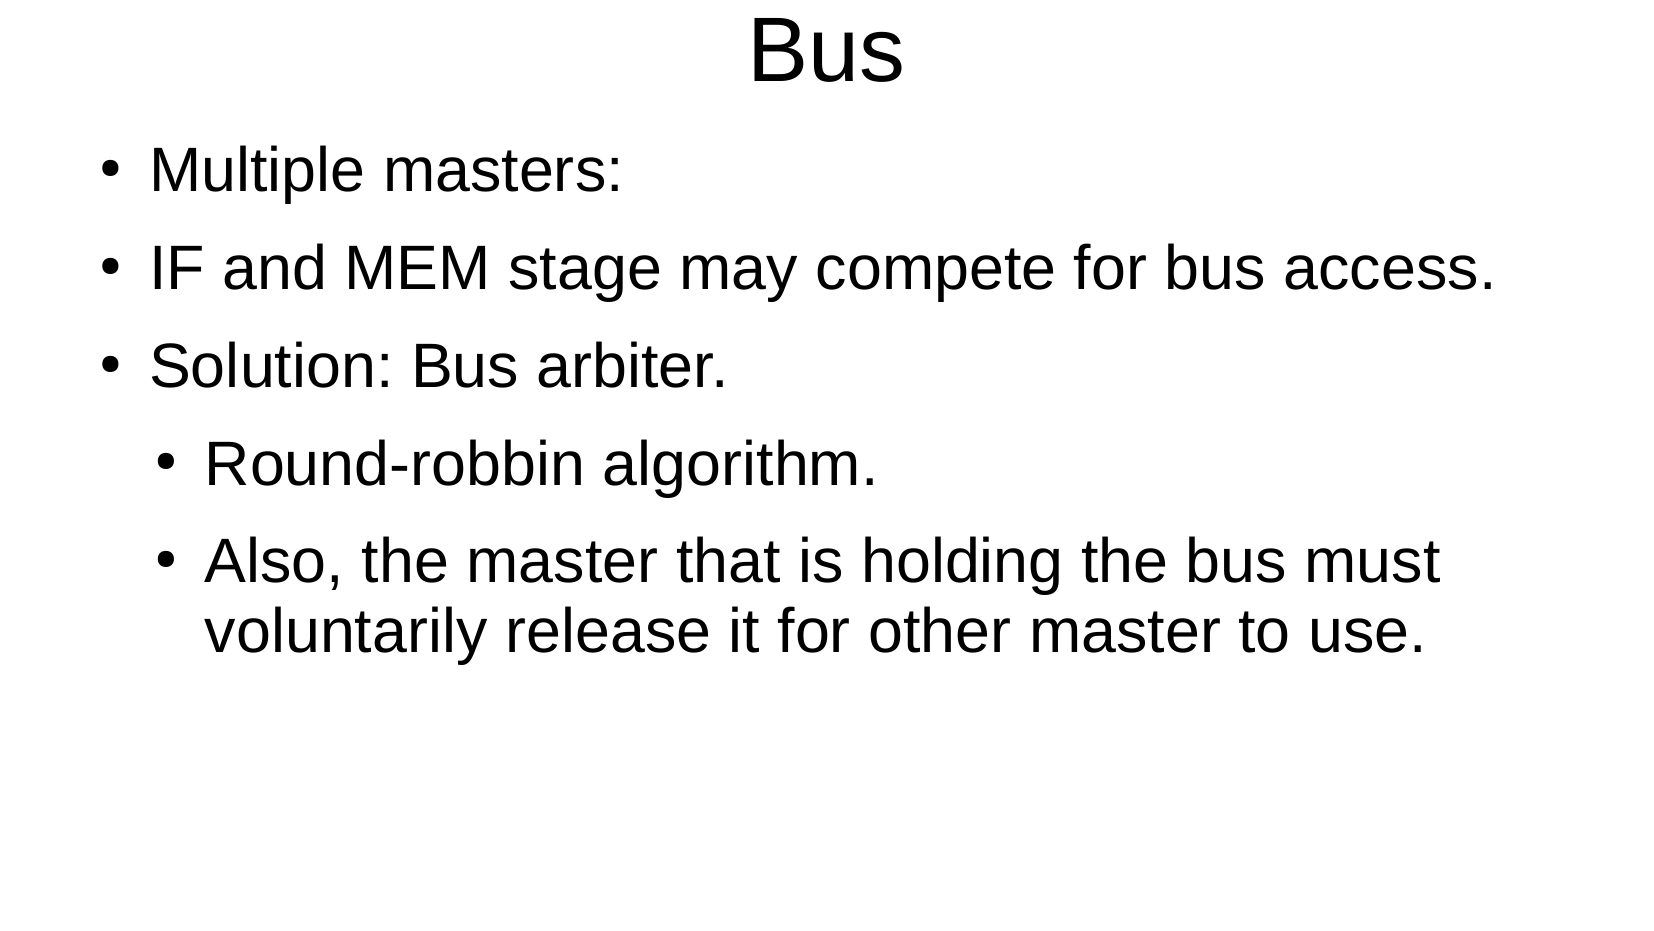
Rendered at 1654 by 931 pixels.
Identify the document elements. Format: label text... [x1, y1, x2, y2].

title Bus [82, 0, 1571, 128]
list Multiple masters: IF and MEM stage may compete for bus access. Solution: Bus arbiter. Round-robbin algorithm. Also, the master that is holding the bus must voluntarily release it for other master to use. [82, 134, 1571, 675]
